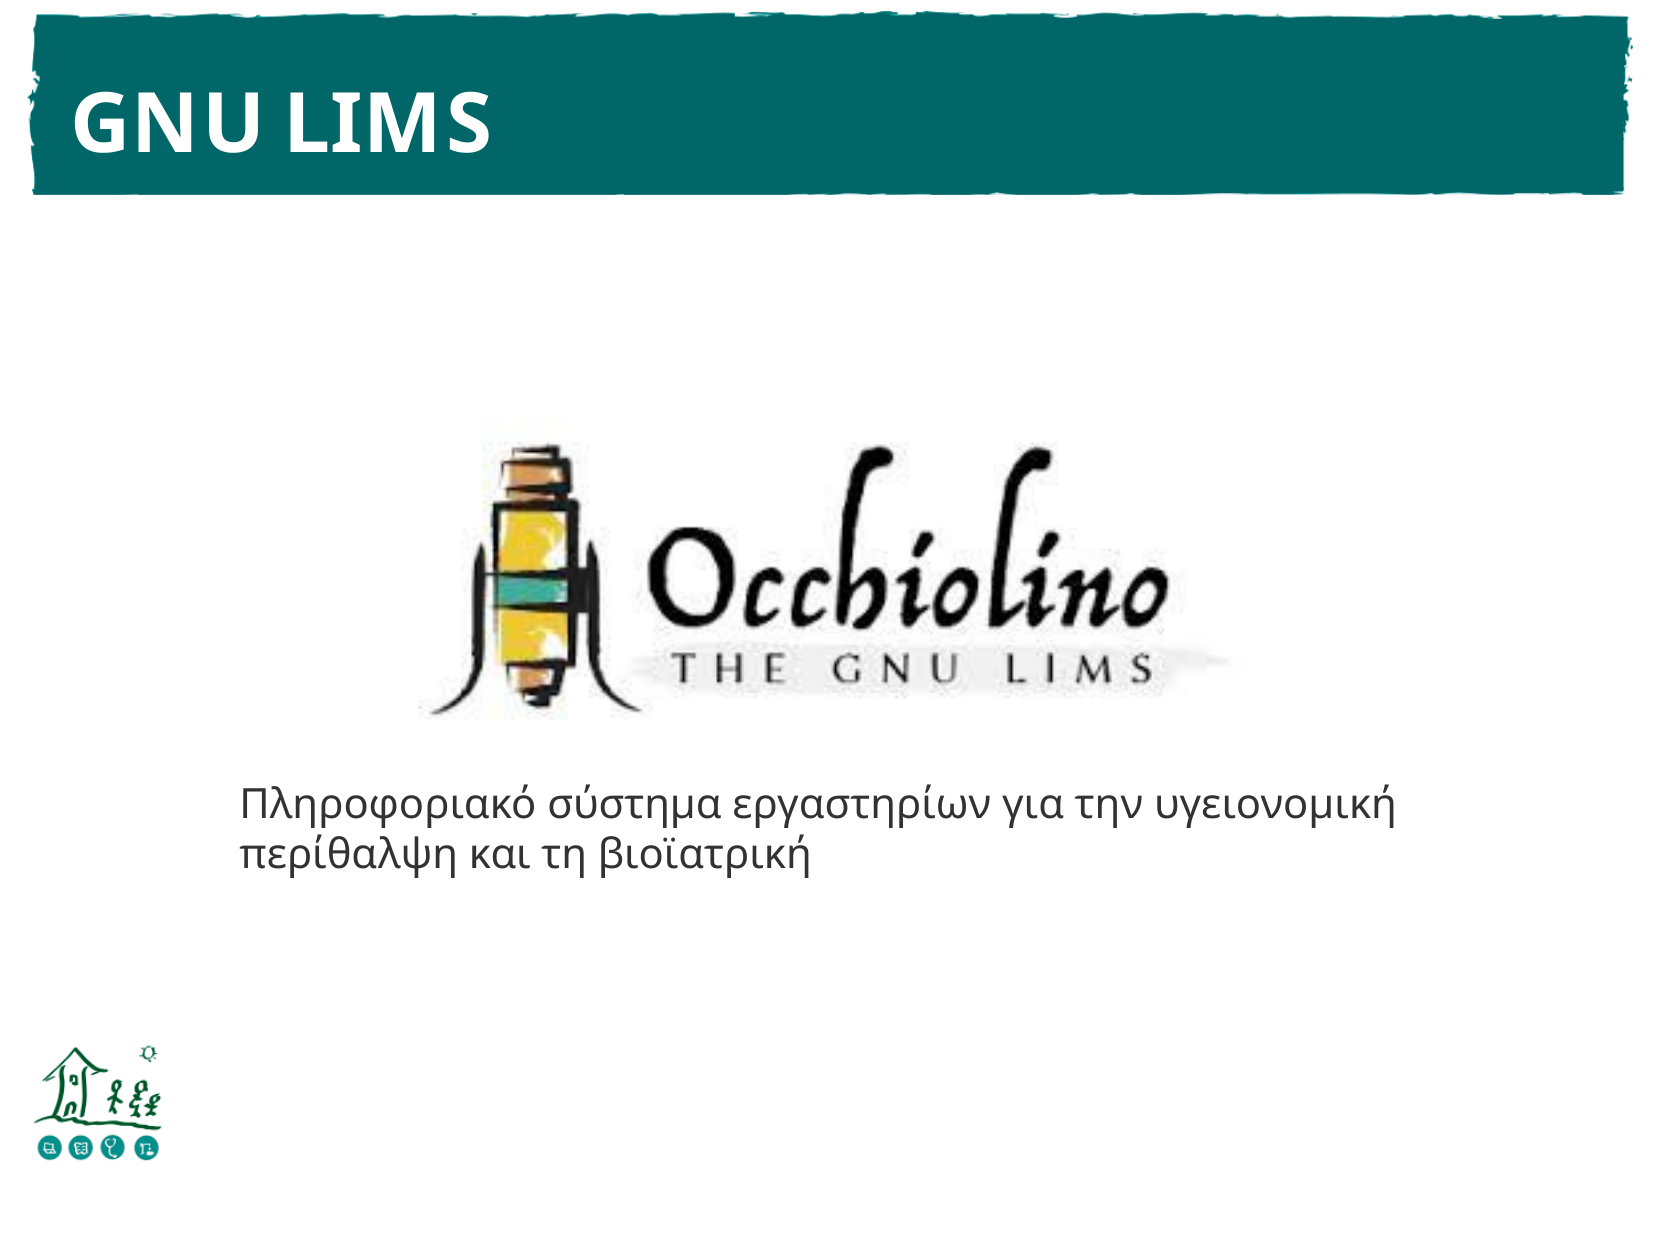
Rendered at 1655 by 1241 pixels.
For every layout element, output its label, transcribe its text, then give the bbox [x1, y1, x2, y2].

picture [0, 0, 1654, 1211]
text_box [399, 380, 1255, 771]
text_box Πληροφοριακό σύστημα εργαστηρίων για την υγειονομική περίθαλψη και τη βιοϊατρική [237, 777, 1415, 878]
text_box GNULIMS [68, 68, 505, 169]
